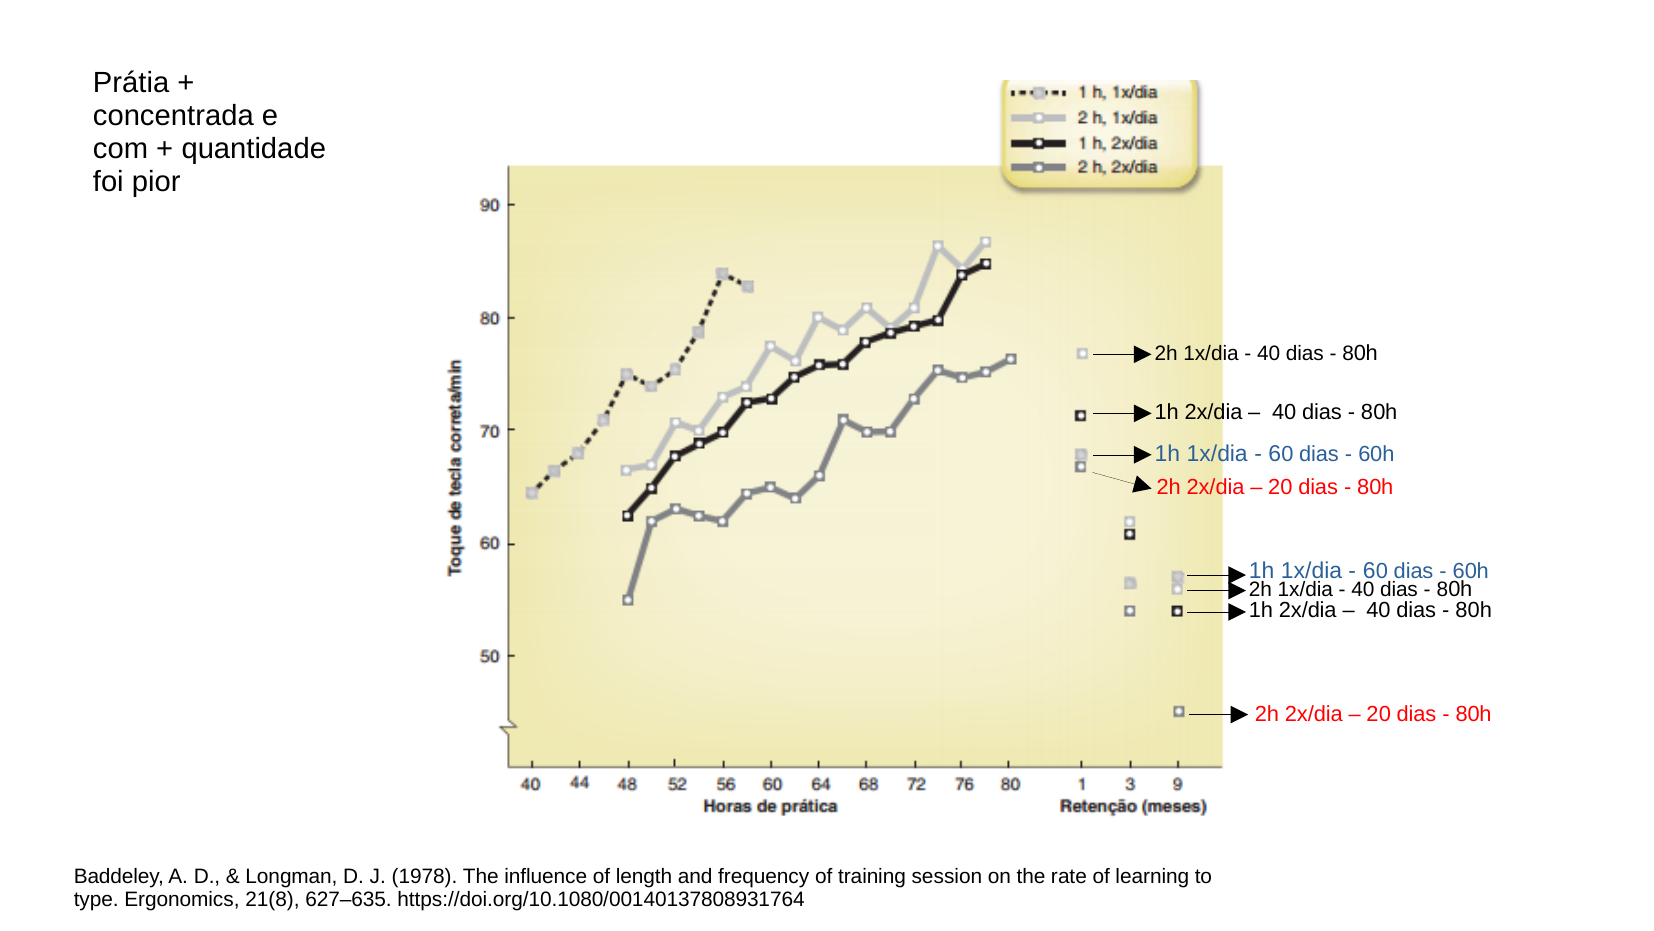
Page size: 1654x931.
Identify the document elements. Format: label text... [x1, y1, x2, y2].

text_box 1h 2x/dia – 40 dias - 80h [1234, 590, 1619, 630]
text_box 1h 2x/dia – 40 dias - 80h [1139, 392, 1524, 432]
text_box Prátia + concentrada e com + quantidade foi pior [78, 59, 355, 205]
picture [413, 80, 1329, 827]
text_box Baddeley, A. D., & Longman, D. J. (1978). The influence of length and frequency of training session on the rate of learning to type. Ergonomics, 21(8), 627–635. https://doi.org/10.1080/00140137808931764 [59, 856, 1253, 919]
text_box 2h 2x/dia – 20 dias - 80h [1240, 694, 1507, 734]
text_box 2h 2x/dia – 20 dias - 80h [1141, 467, 1409, 507]
text_box 2h 1x/dia - 40 dias - 80h [1139, 332, 1524, 373]
text_box 1h 1x/dia - 60 dias - 60h [1139, 433, 1524, 474]
text_box 1h 1x/dia - 60 dias - 60h [1234, 550, 1619, 590]
